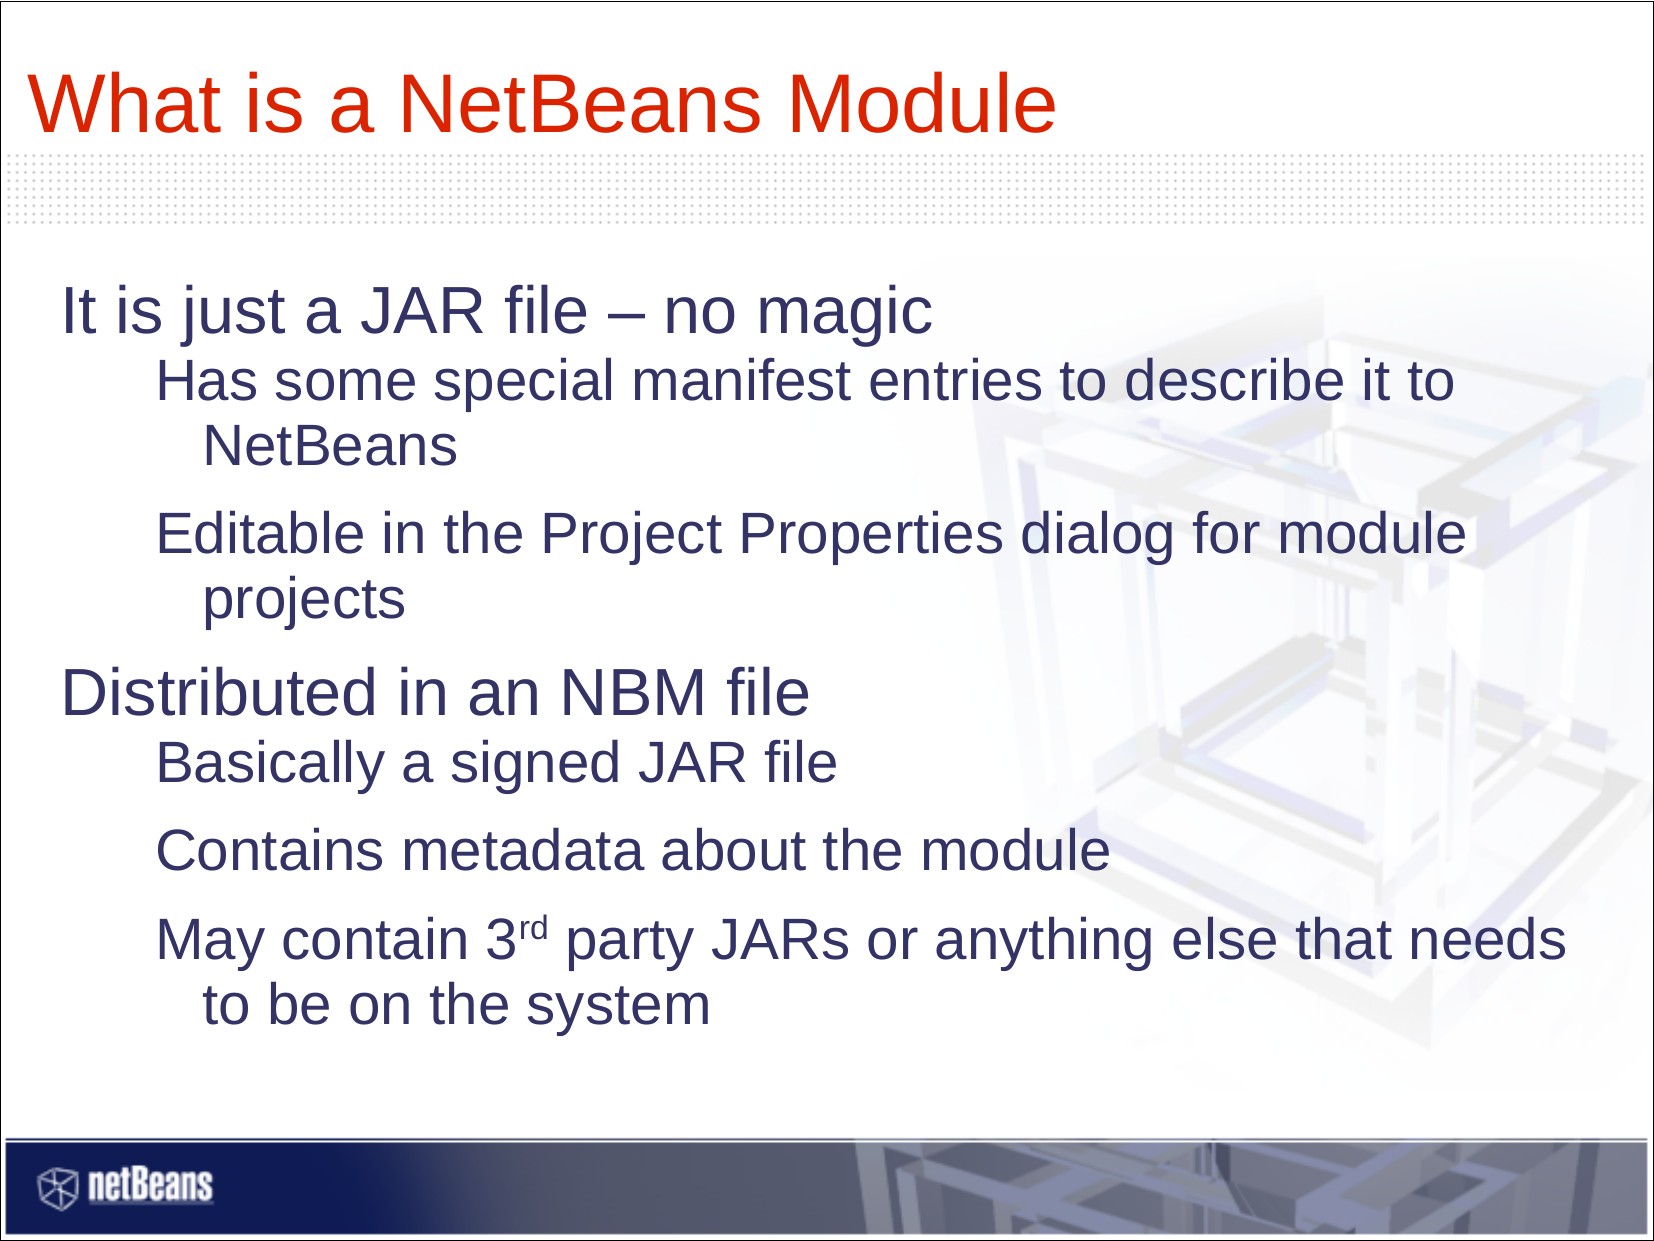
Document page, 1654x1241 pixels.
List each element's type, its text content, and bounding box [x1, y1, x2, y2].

title What is a NetBeans Module [27, 0, 1627, 208]
list It is just a JAR file – no magic Has some special manifest entries to describe it to NetBeans Editable in the Project Properties dialog for module projects Distributed in an NBM file Basically a signed JAR file Contains metadata about the module May contain 3rd party JARs or anything else that needs to be on the system [60, 272, 1571, 1127]
picture [1, 2, 1653, 1240]
